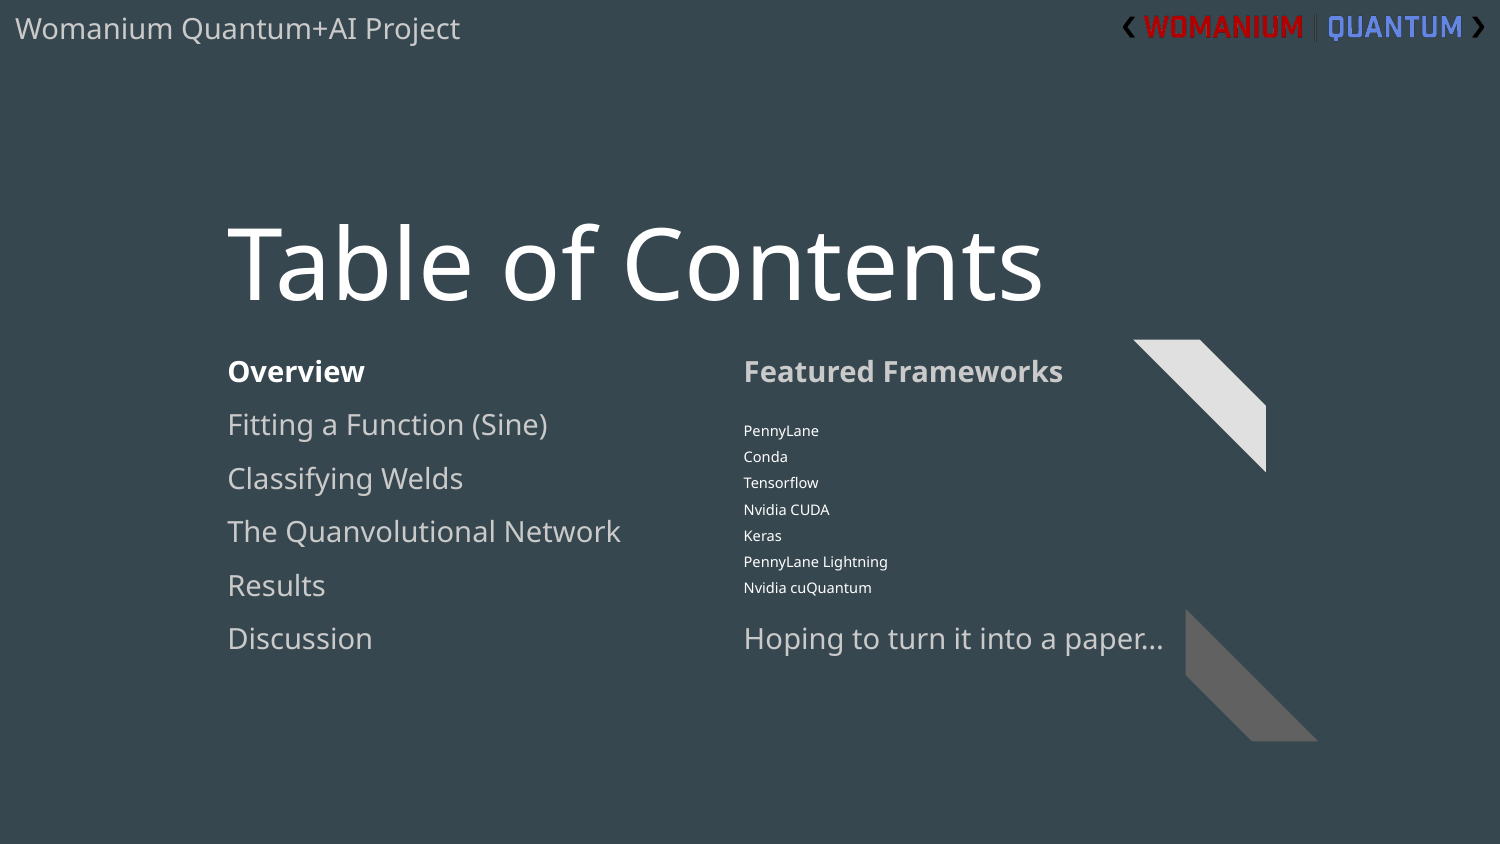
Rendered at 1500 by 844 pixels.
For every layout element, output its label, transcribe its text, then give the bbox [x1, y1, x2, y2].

text_box Womanium Quantum+AI Project [0, 0, 612, 61]
text_box Classifying Welds [212, 450, 708, 504]
text_box PennyLane Conda Tensorflow Nvidia CUDA Keras PennyLane Lightning Nvidia cuQuantum [728, 397, 1224, 610]
text_box Featured Frameworks [728, 344, 1224, 397]
text_box Overview [212, 344, 708, 397]
text_box Fitting a Function (Sine) [212, 397, 708, 450]
title Table of Contents [212, 185, 1368, 266]
picture [1122, 14, 1485, 42]
text_box Hoping to turn it into a paper… [728, 610, 1224, 665]
text_box The Quanvolutional Network [212, 504, 708, 557]
text_box Discussion [212, 610, 708, 665]
text_box Results [212, 557, 708, 610]
